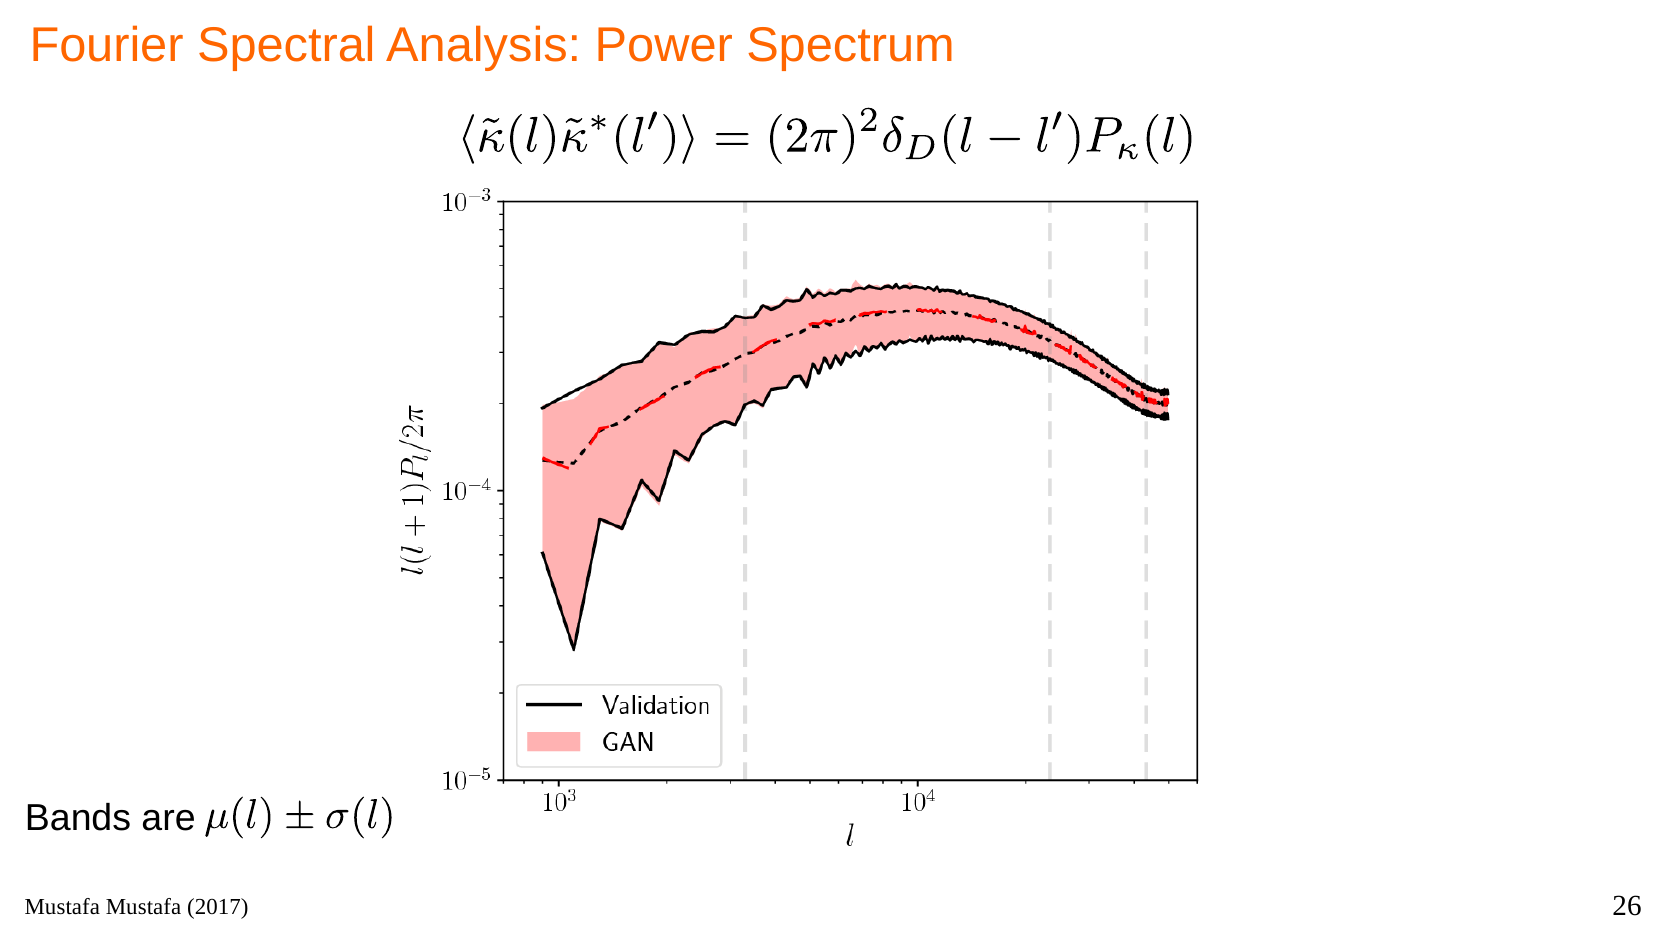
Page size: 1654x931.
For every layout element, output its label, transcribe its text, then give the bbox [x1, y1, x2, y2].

text_box [457, 107, 1197, 164]
text_box [204, 796, 396, 839]
title Fourier Spectral Analysis: Power Spectrum [29, 15, 1621, 74]
text_box Bands are [10, 789, 221, 846]
picture [389, 179, 1216, 865]
